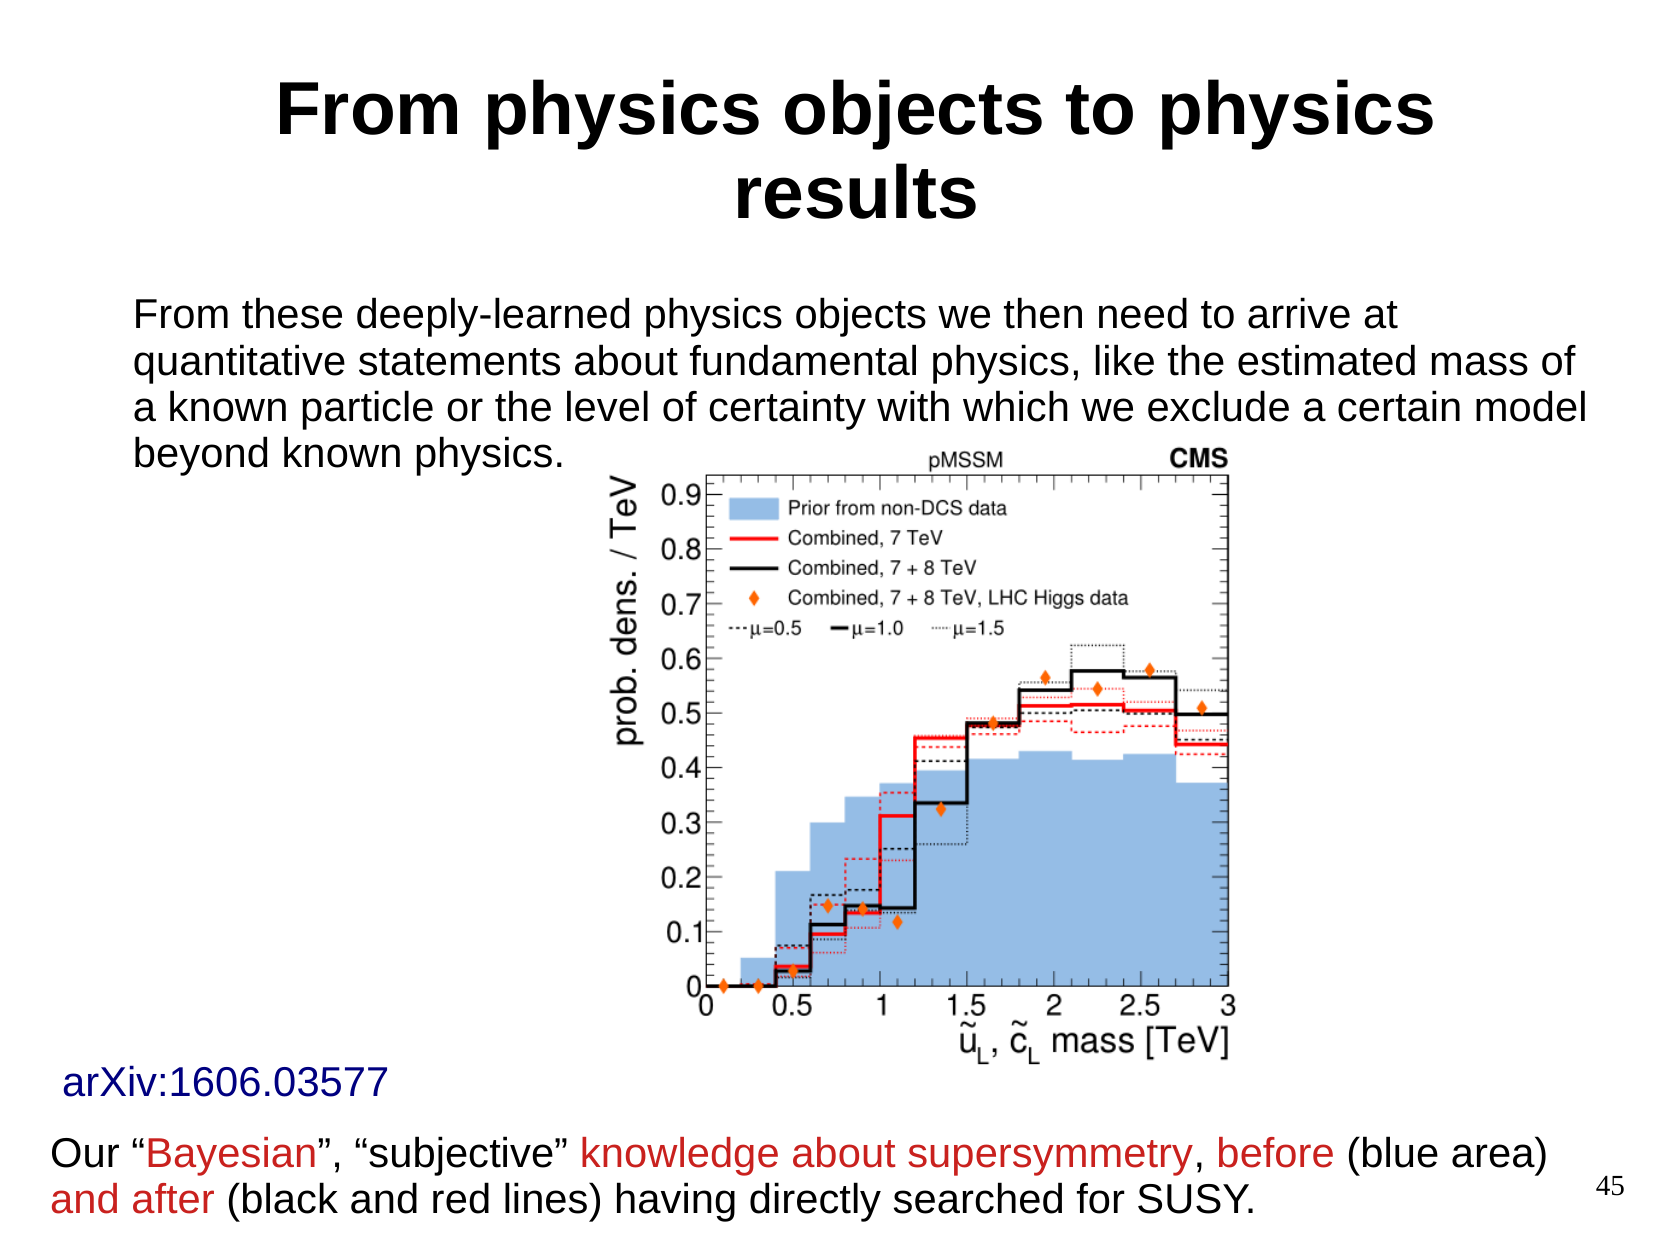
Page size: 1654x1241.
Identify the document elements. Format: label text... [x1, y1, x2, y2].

text_box Our “Bayesian”, “subjective” knowledge about supersymmetry, before (blue area) and after (black and red lines) having directly searched for SUSY. [35, 1122, 1583, 1241]
text_box From these deeply-learned physics objects we then need to arrive at quantitative statements about fundamental physics, like the estimated mass of a known particle or the level of certainty with which we exclude a certain model beyond known physics. [118, 283, 1607, 485]
picture [590, 436, 1257, 1092]
text_box arXiv:1606.03577 [47, 1051, 579, 1113]
text_box From physics objects to physics results [165, 59, 1548, 242]
